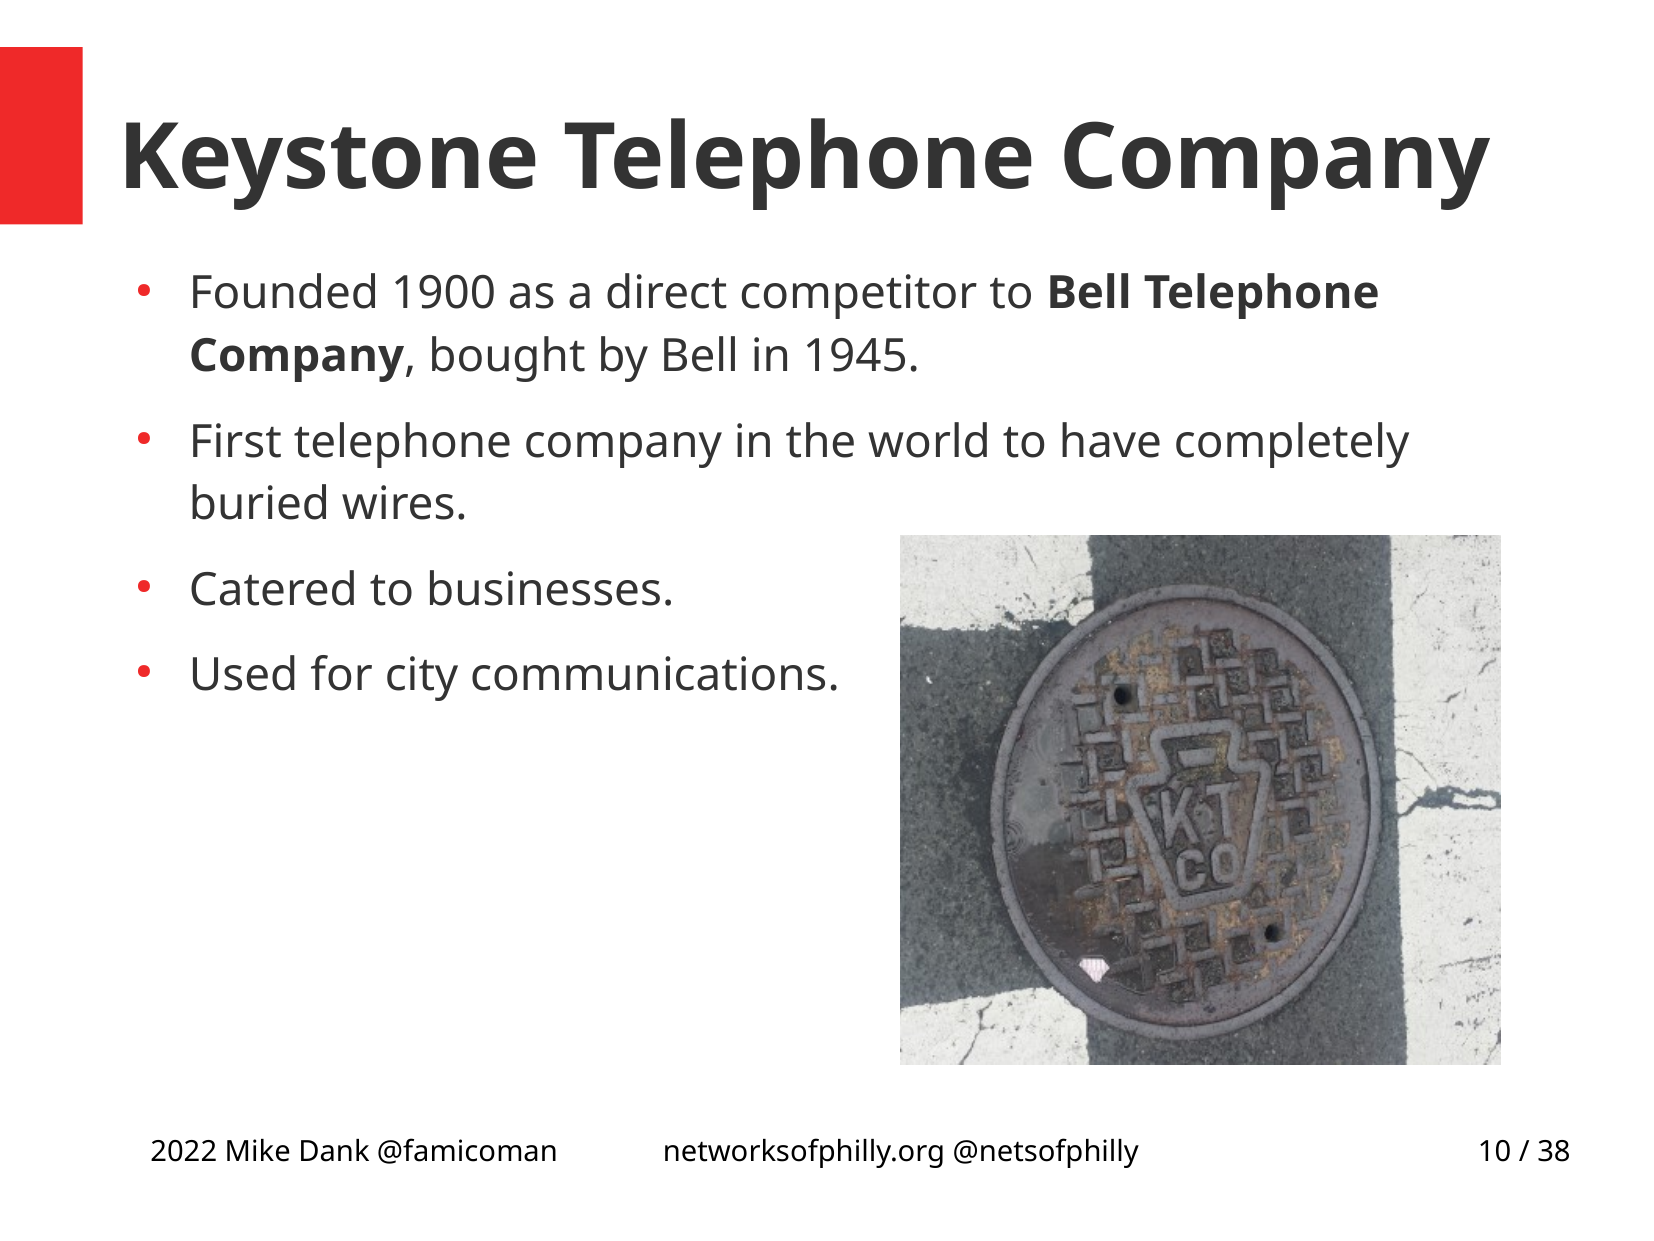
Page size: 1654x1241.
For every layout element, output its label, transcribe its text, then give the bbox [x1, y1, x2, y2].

picture [900, 535, 1501, 1066]
list Founded 1900 as a direct competitor to Bell Telephone Company, bought by Bell in 1945. First telephone company in the world to have completely buried wires. Catered to businesses. Used for city communications. [118, 259, 1536, 980]
title Keystone Telephone Company [118, 49, 1571, 257]
